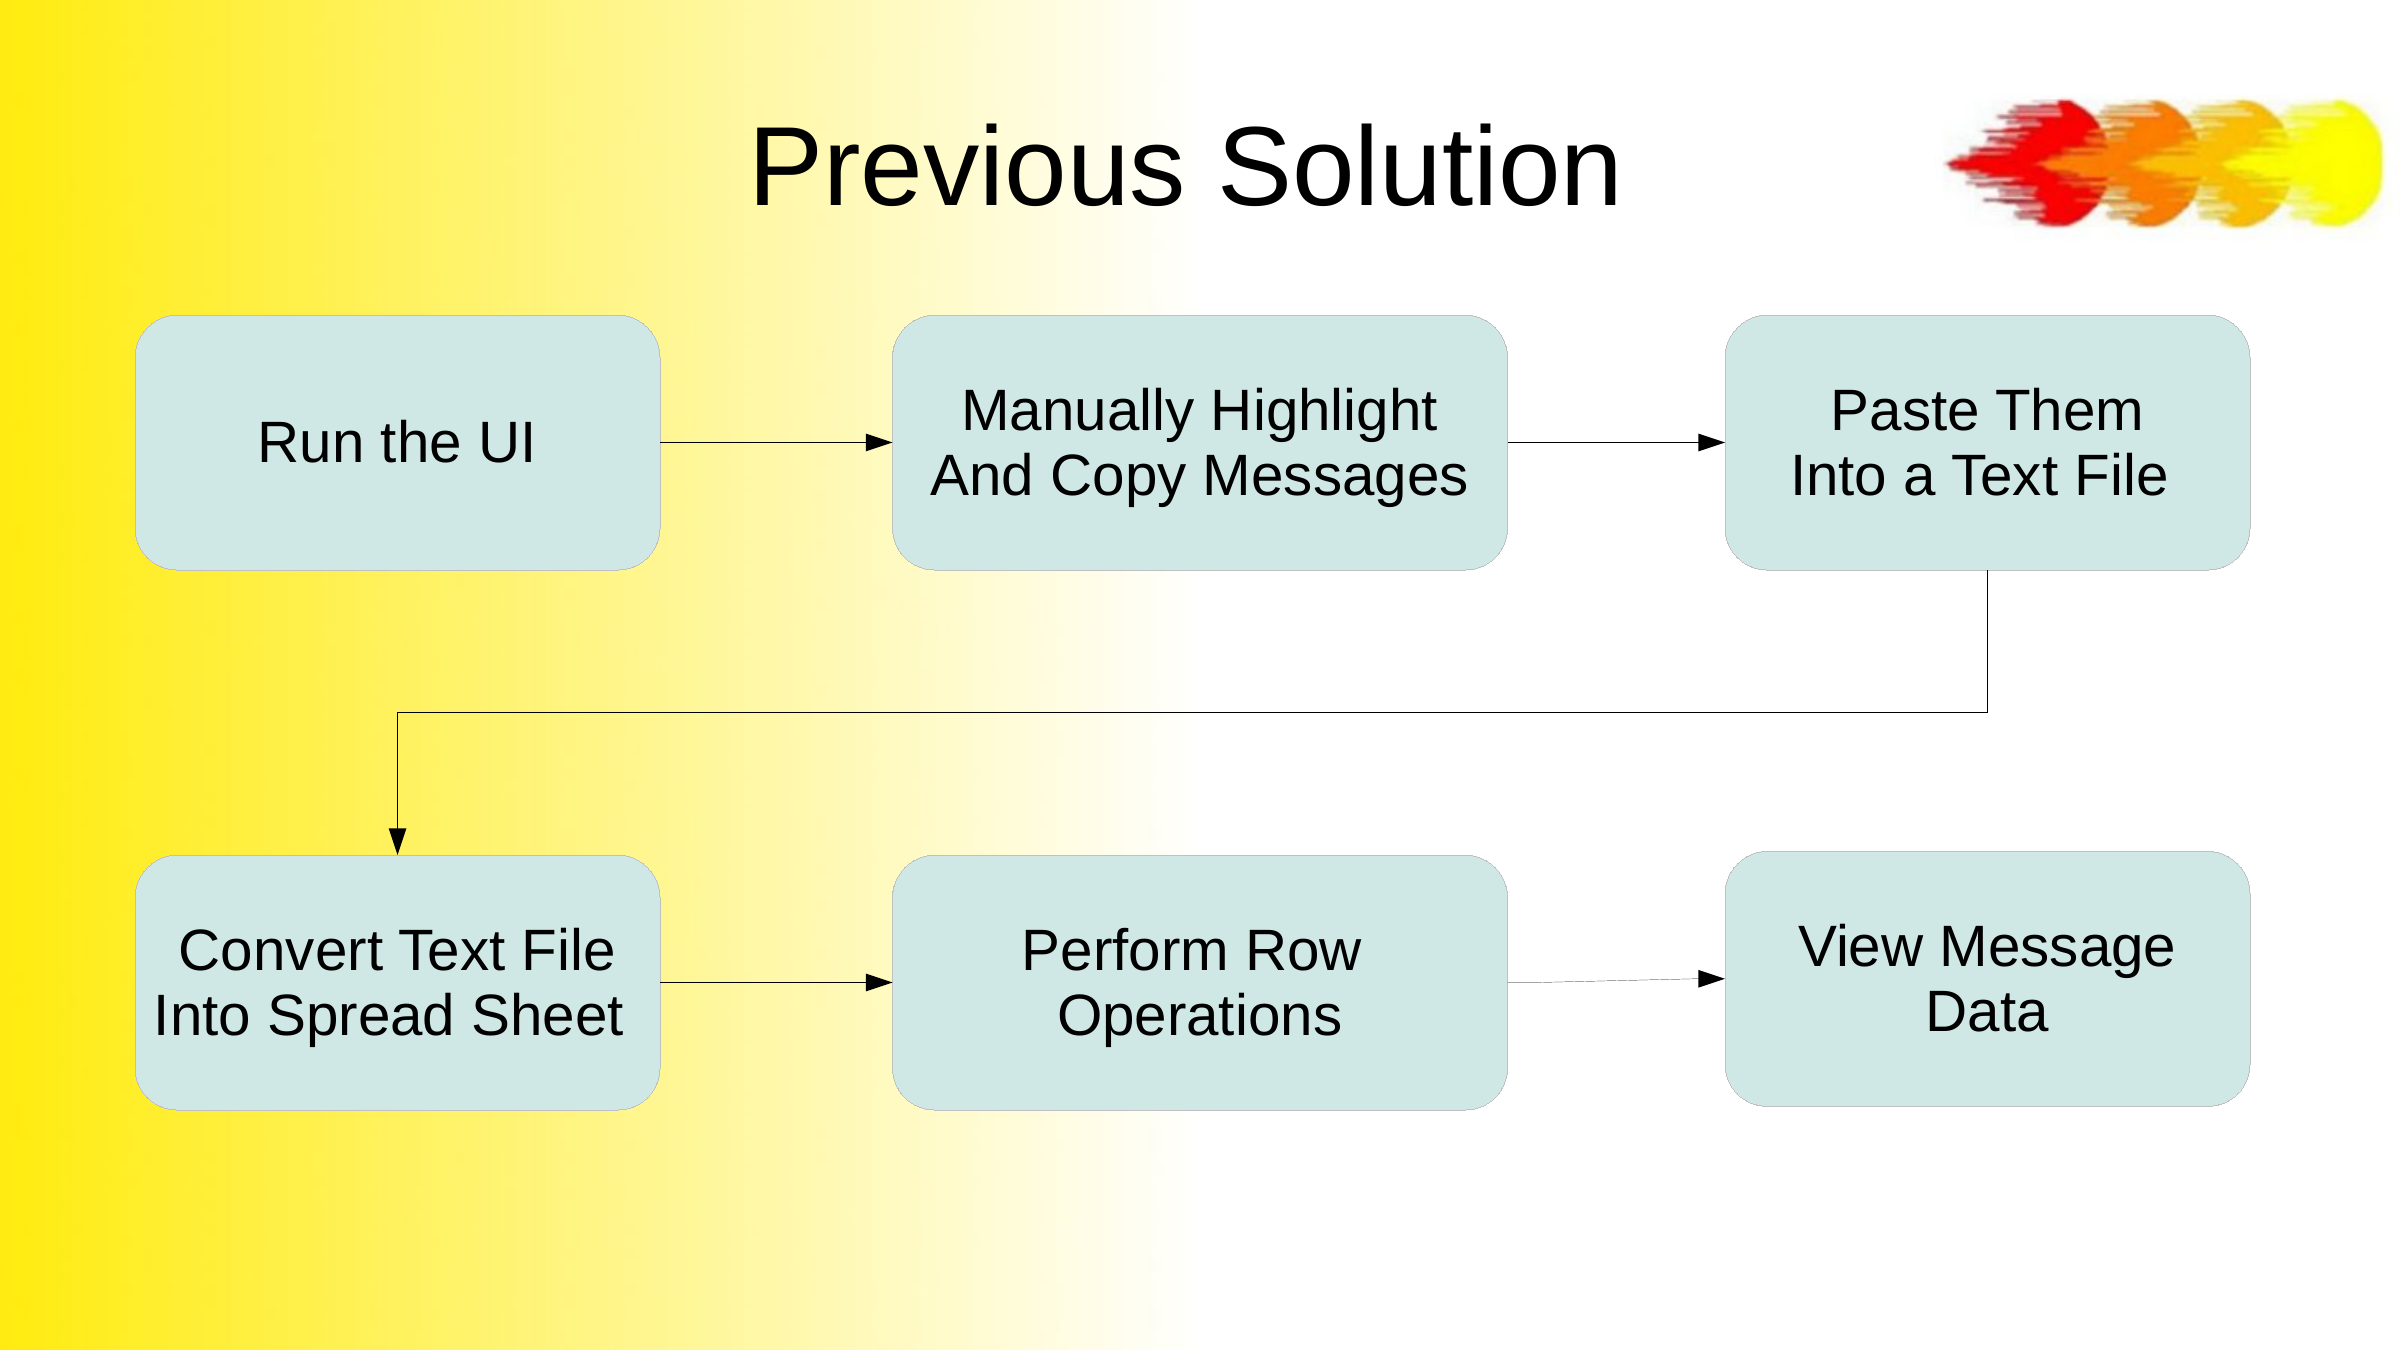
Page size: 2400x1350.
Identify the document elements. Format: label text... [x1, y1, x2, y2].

title Previous Solution [120, 53, 2280, 280]
text_box Run the UI [135, 315, 661, 571]
text_box Manually Highlight And Copy Messages [892, 315, 1508, 571]
text_box Convert Text File Into Spread Sheet [135, 855, 661, 1111]
text_box Perform Row Operations [892, 855, 1508, 1111]
picture [0, 0, 2400, 1350]
text_box View Message Data [1725, 851, 2251, 1107]
text_box Paste Them Into a Text File [1725, 315, 2251, 571]
